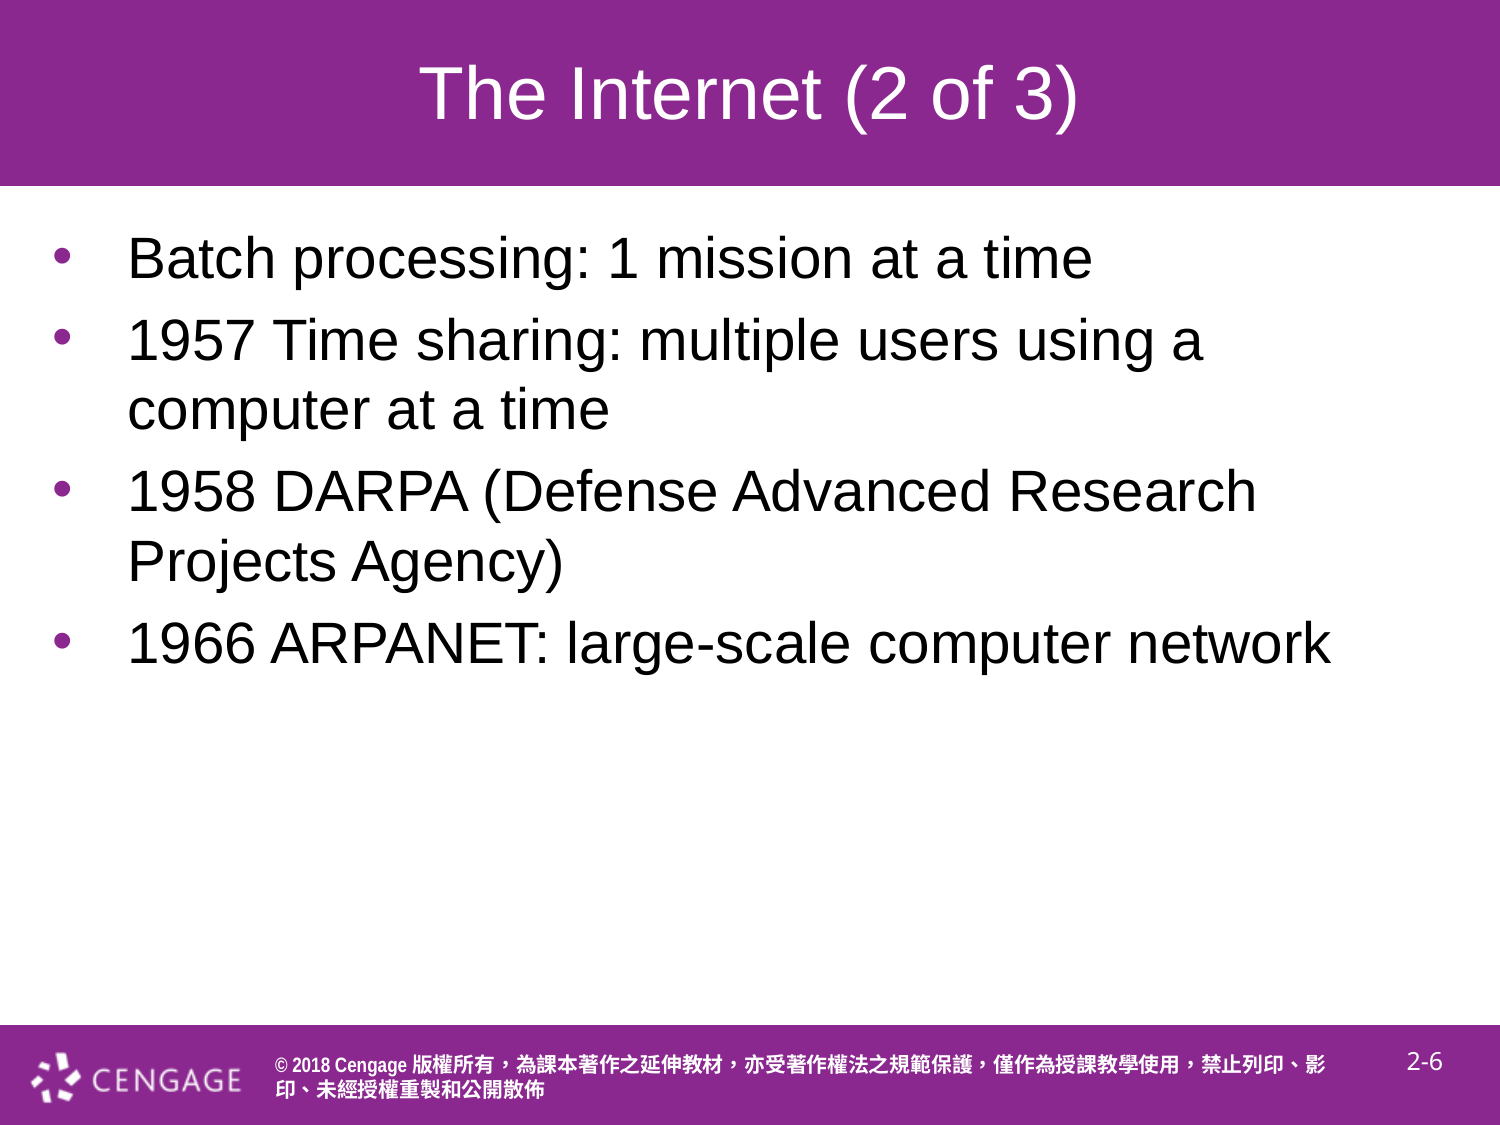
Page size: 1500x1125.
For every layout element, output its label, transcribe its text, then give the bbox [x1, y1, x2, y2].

list Batch processing: 1 mission at a time 1957 Time sharing: multiple users using a computer at a time 1958 DARPA (Defense Advanced Research Projects Agency) 1966 ARPANET: large-scale computer network [37, 212, 1475, 1005]
title The Internet (2 of 3) [7, 4, 1493, 175]
picture [21, 1043, 246, 1111]
